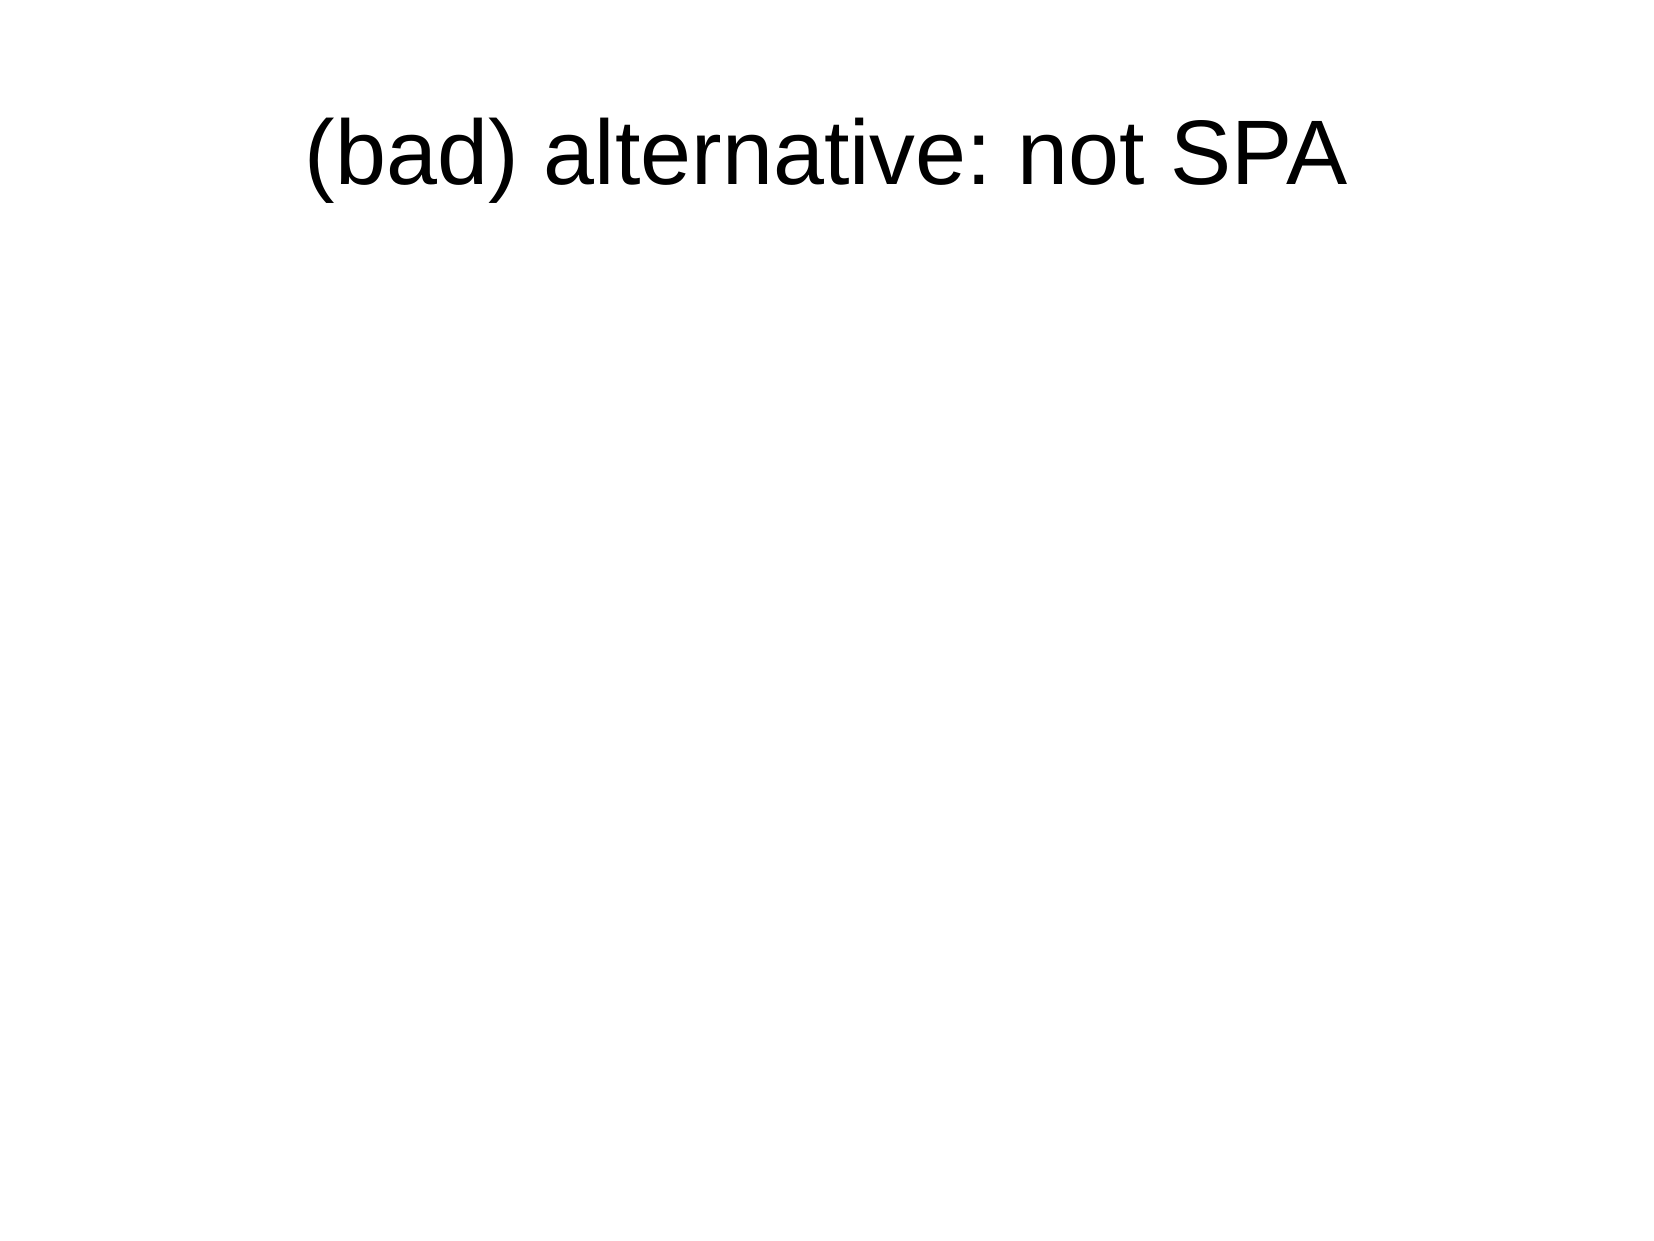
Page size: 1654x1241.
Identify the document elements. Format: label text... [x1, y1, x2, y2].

title (bad) alternative: not SPA [82, 49, 1571, 257]
